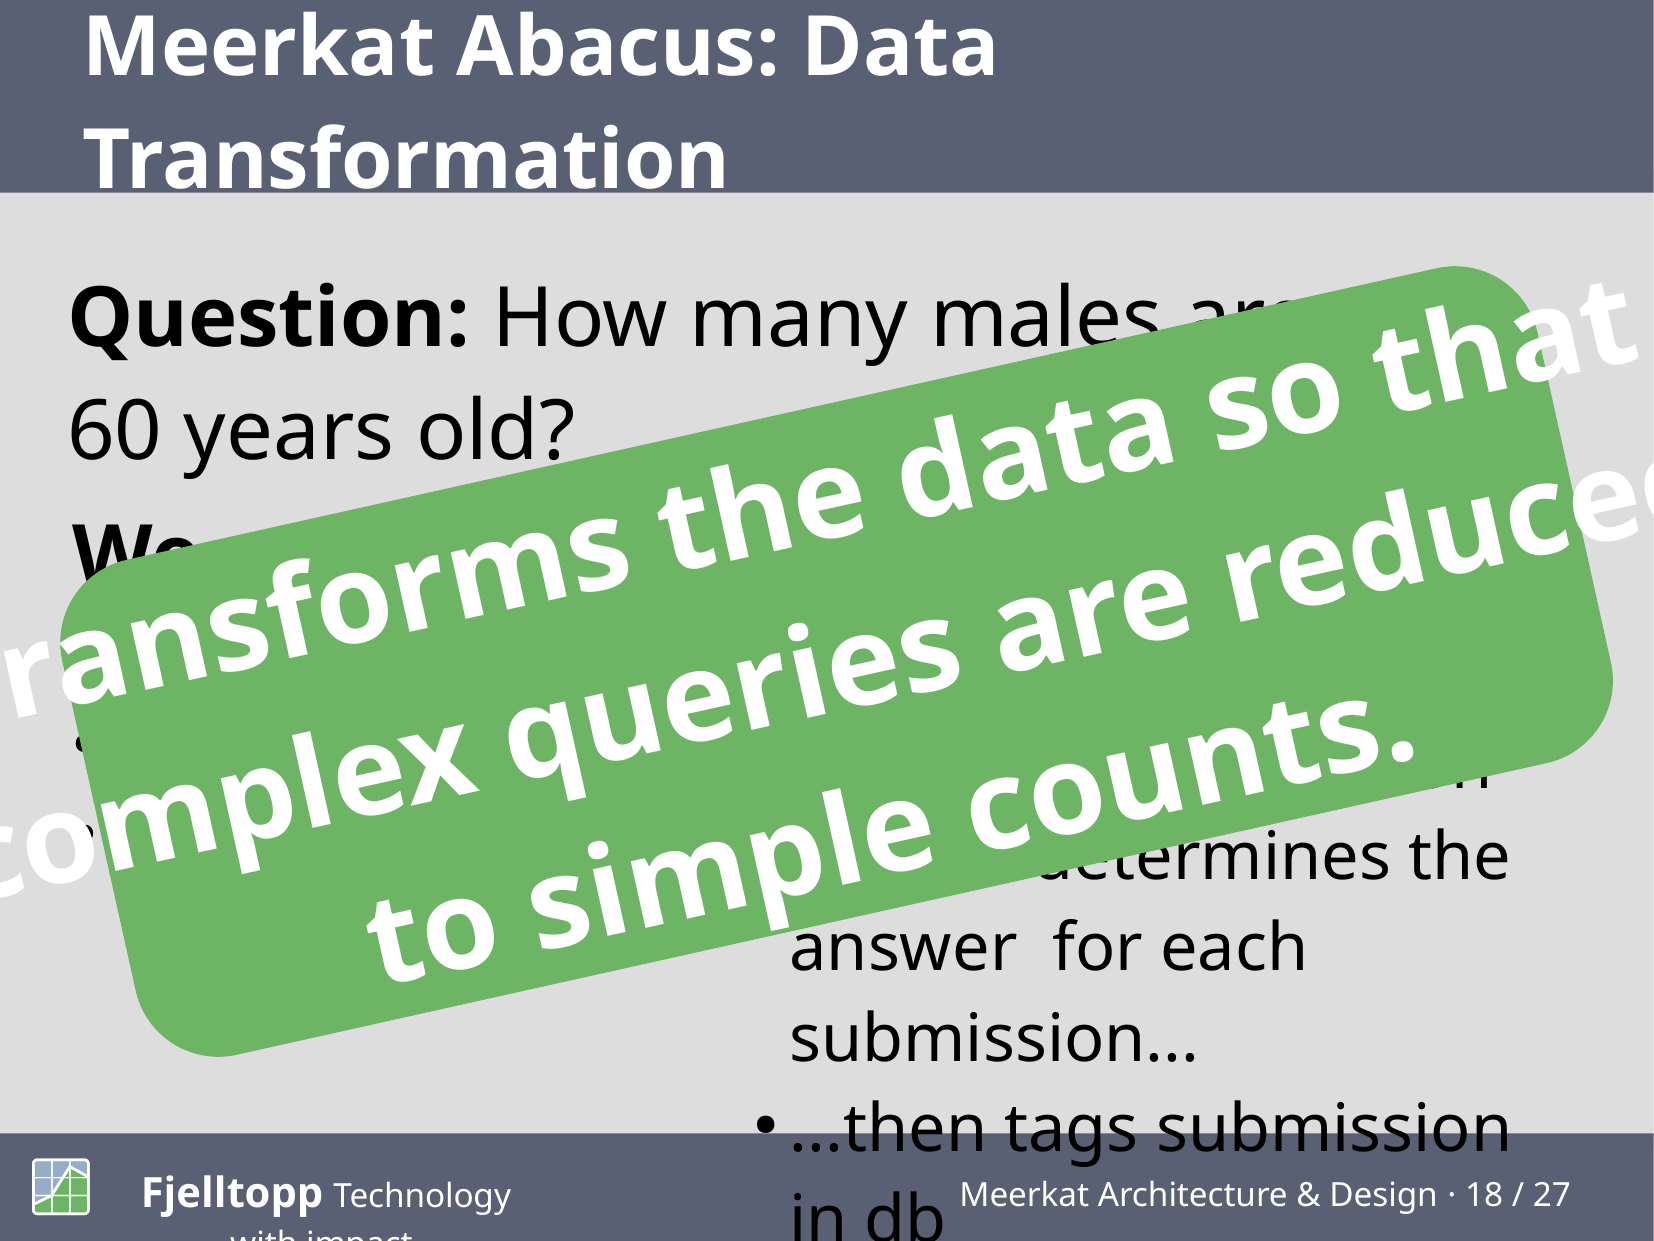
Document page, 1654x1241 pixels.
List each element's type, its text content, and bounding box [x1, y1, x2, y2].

text_box Transforms the data so that complex queries are reduced to simple counts. [60, 266, 1613, 1057]
title Meerkat Abacus: Data Transformation [82, 0, 1606, 205]
text_box What actually we do: Pre-empt the question Abacus determines the answer for each submission... ...then tags submission in db All that is left: quick SQL count [739, 728, 1600, 1102]
text_box We could: Query DB for all ages Load into memory Start calculating [57, 487, 827, 1107]
text_box Question: How many males are over 60 years old? [52, 249, 1608, 724]
